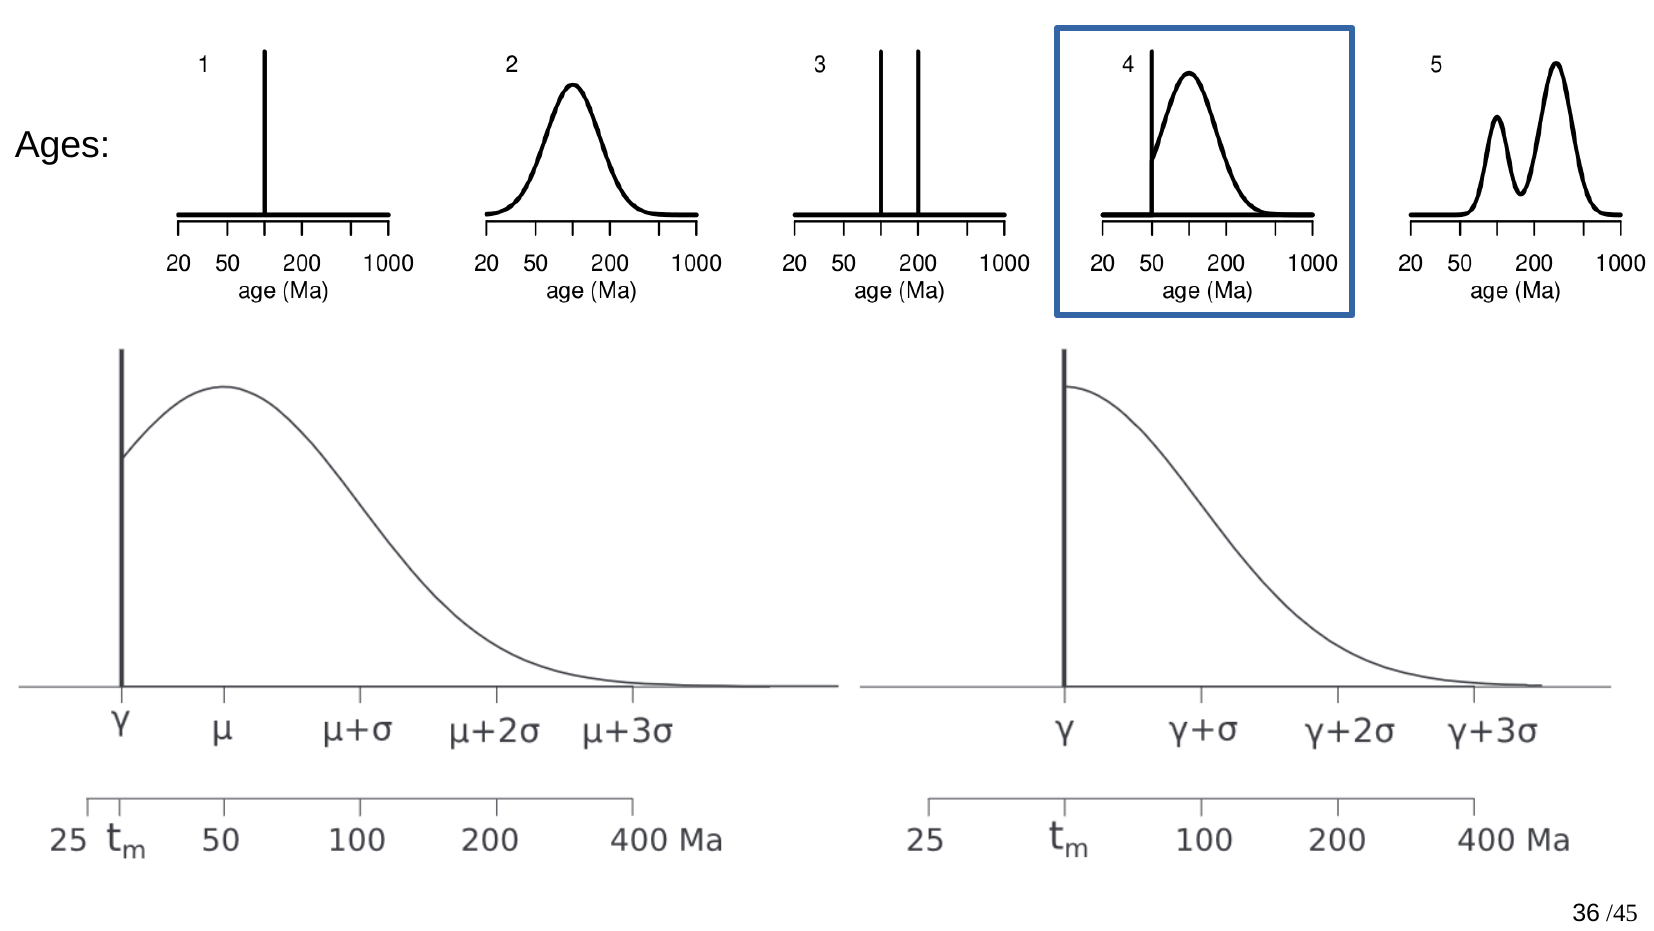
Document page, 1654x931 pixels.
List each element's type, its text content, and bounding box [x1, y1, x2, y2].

text_box Ages: [0, 116, 178, 174]
picture [162, 39, 1054, 316]
picture [1060, 39, 1349, 312]
picture [0, 340, 1620, 866]
picture [1355, 39, 1654, 316]
